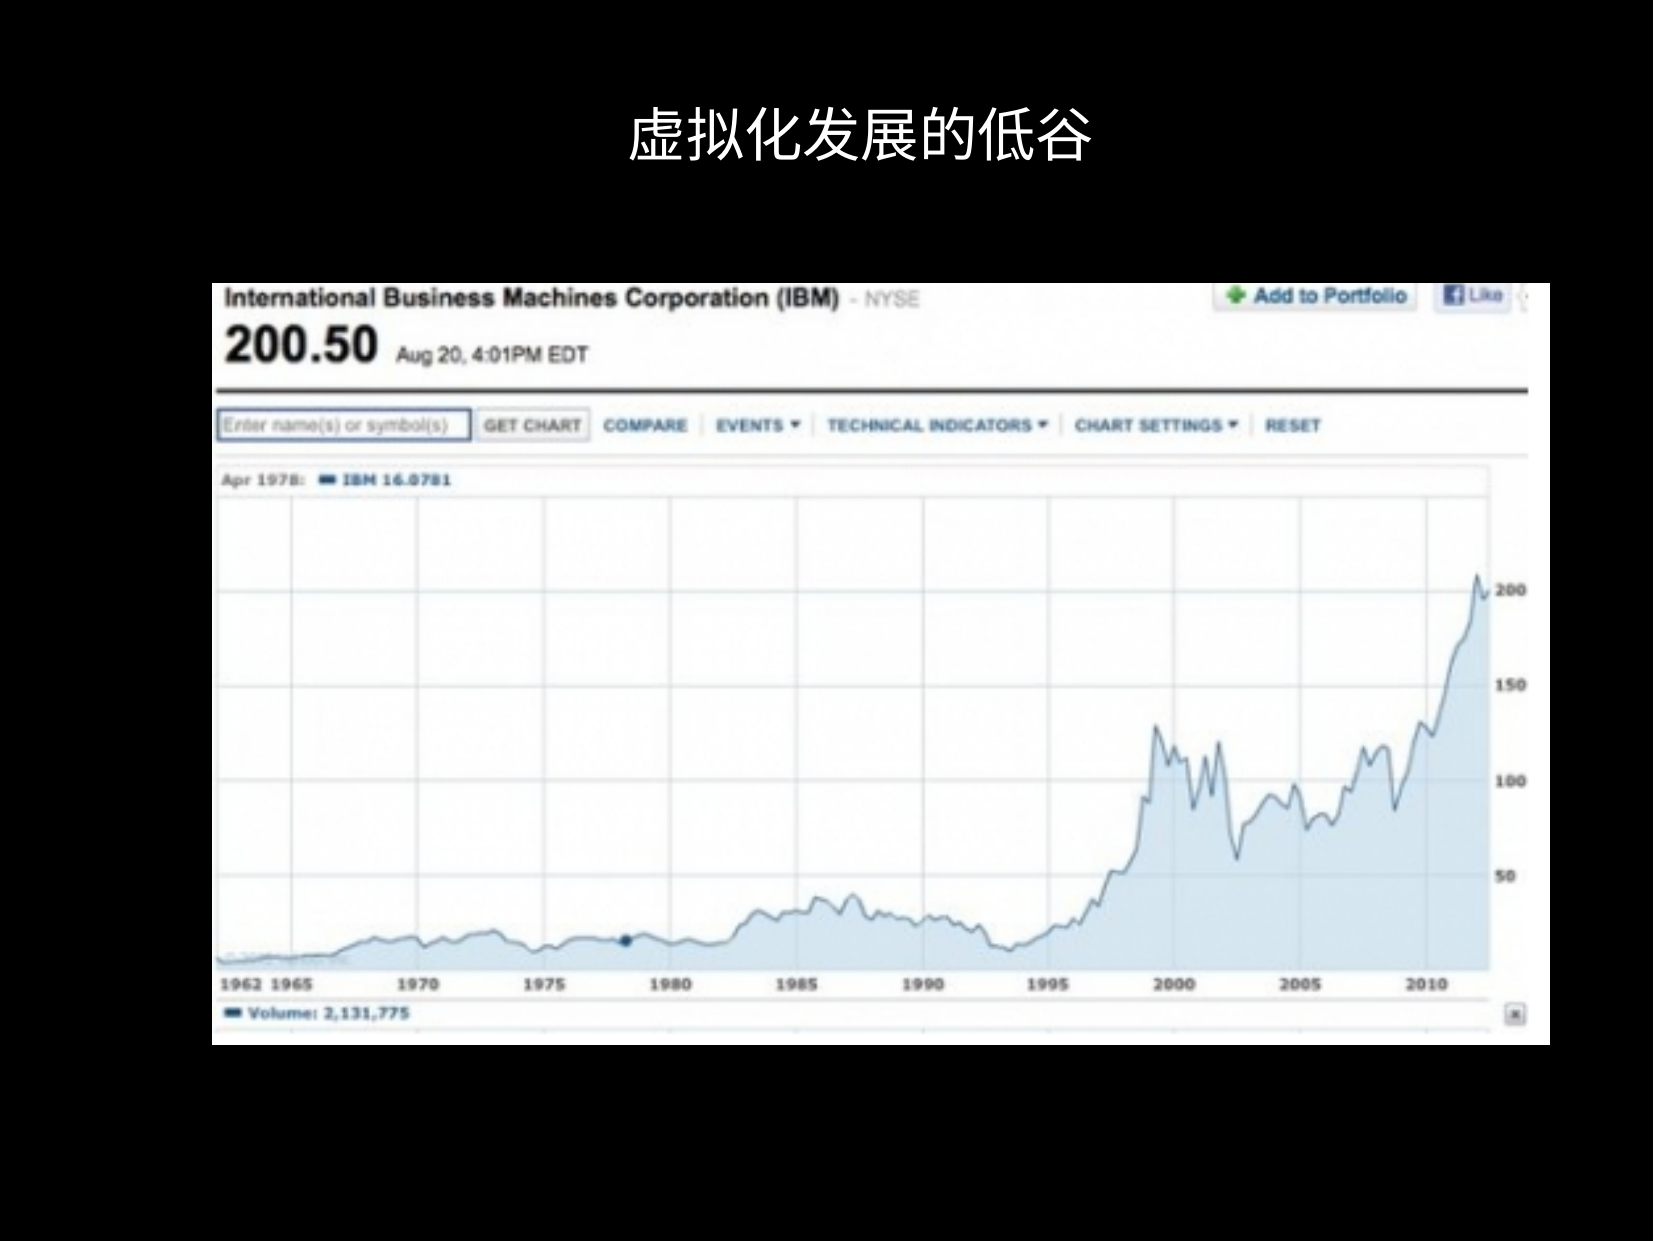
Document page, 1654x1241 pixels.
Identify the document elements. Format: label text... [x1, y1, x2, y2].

text_box 虚拟化发展的低谷 [613, 81, 1176, 173]
picture [212, 283, 1550, 1045]
